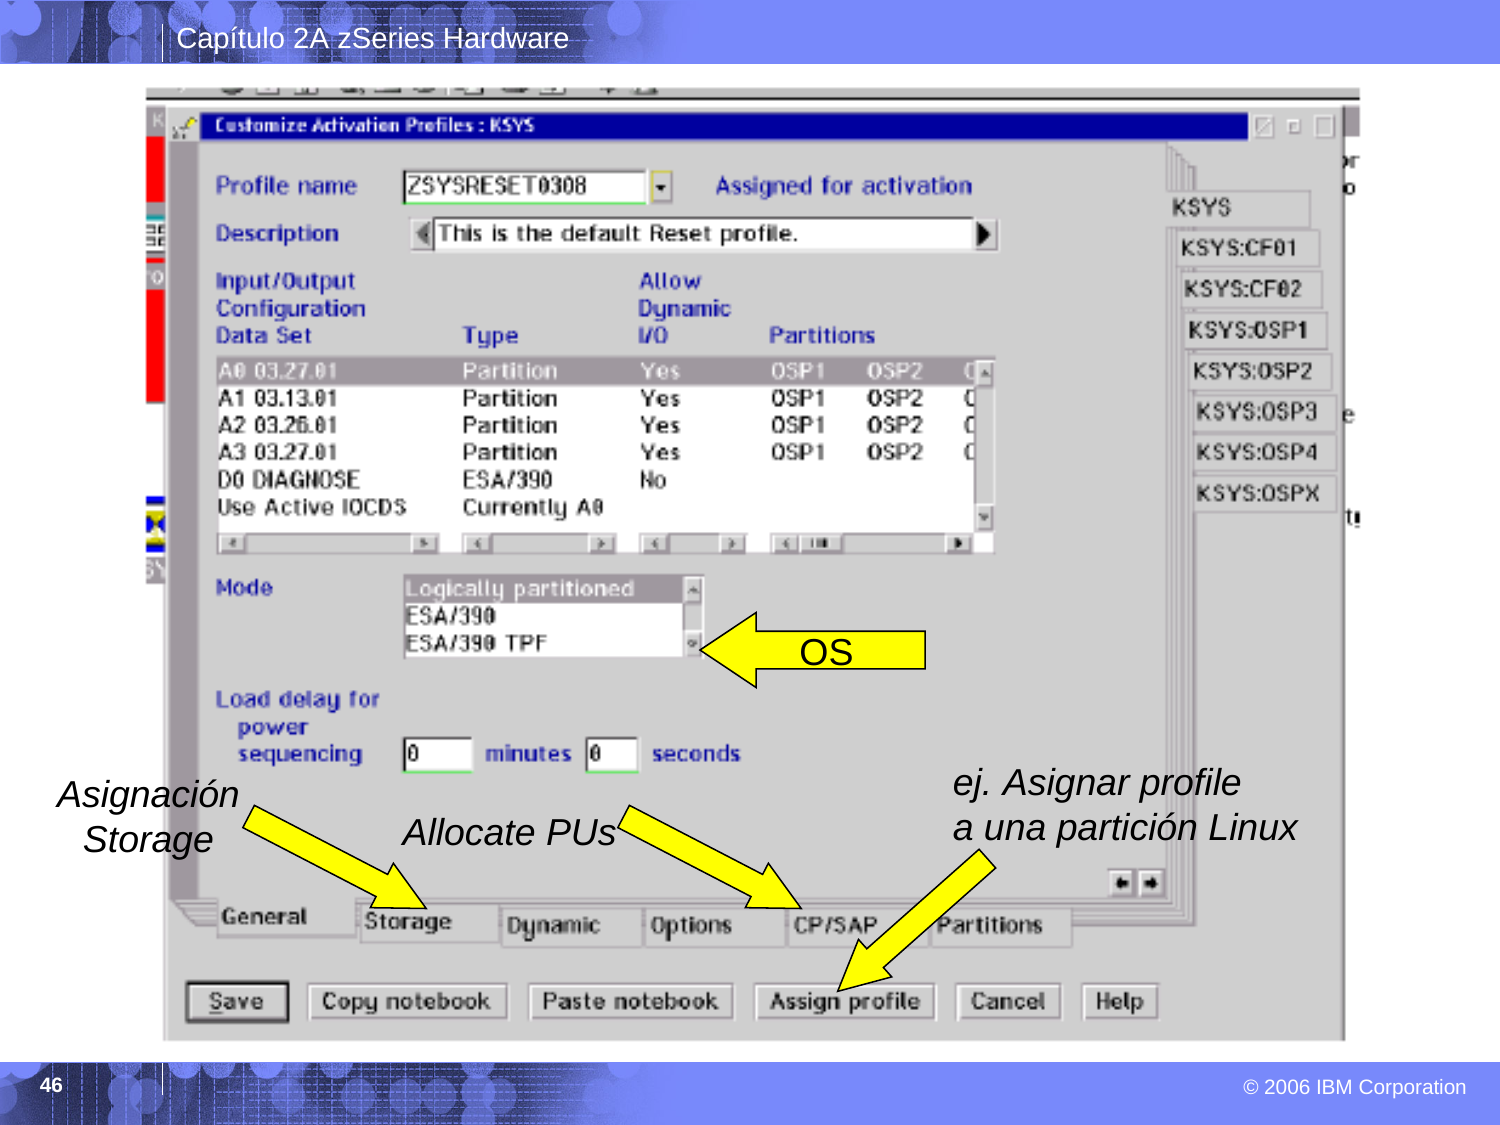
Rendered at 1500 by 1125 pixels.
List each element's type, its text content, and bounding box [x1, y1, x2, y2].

picture [0, 1063, 1500, 1125]
text_box Allocate PUs [387, 799, 632, 861]
picture [1, 1, 1500, 63]
picture [125, 74, 1375, 1061]
text_box [632, 806, 802, 909]
text_box ej. Asignar profile a una partición Linux [938, 749, 1313, 856]
text_box [837, 856, 996, 992]
text_box [255, 805, 427, 909]
text_box OS [699, 612, 926, 688]
text_box Asignación Storage [42, 762, 255, 868]
